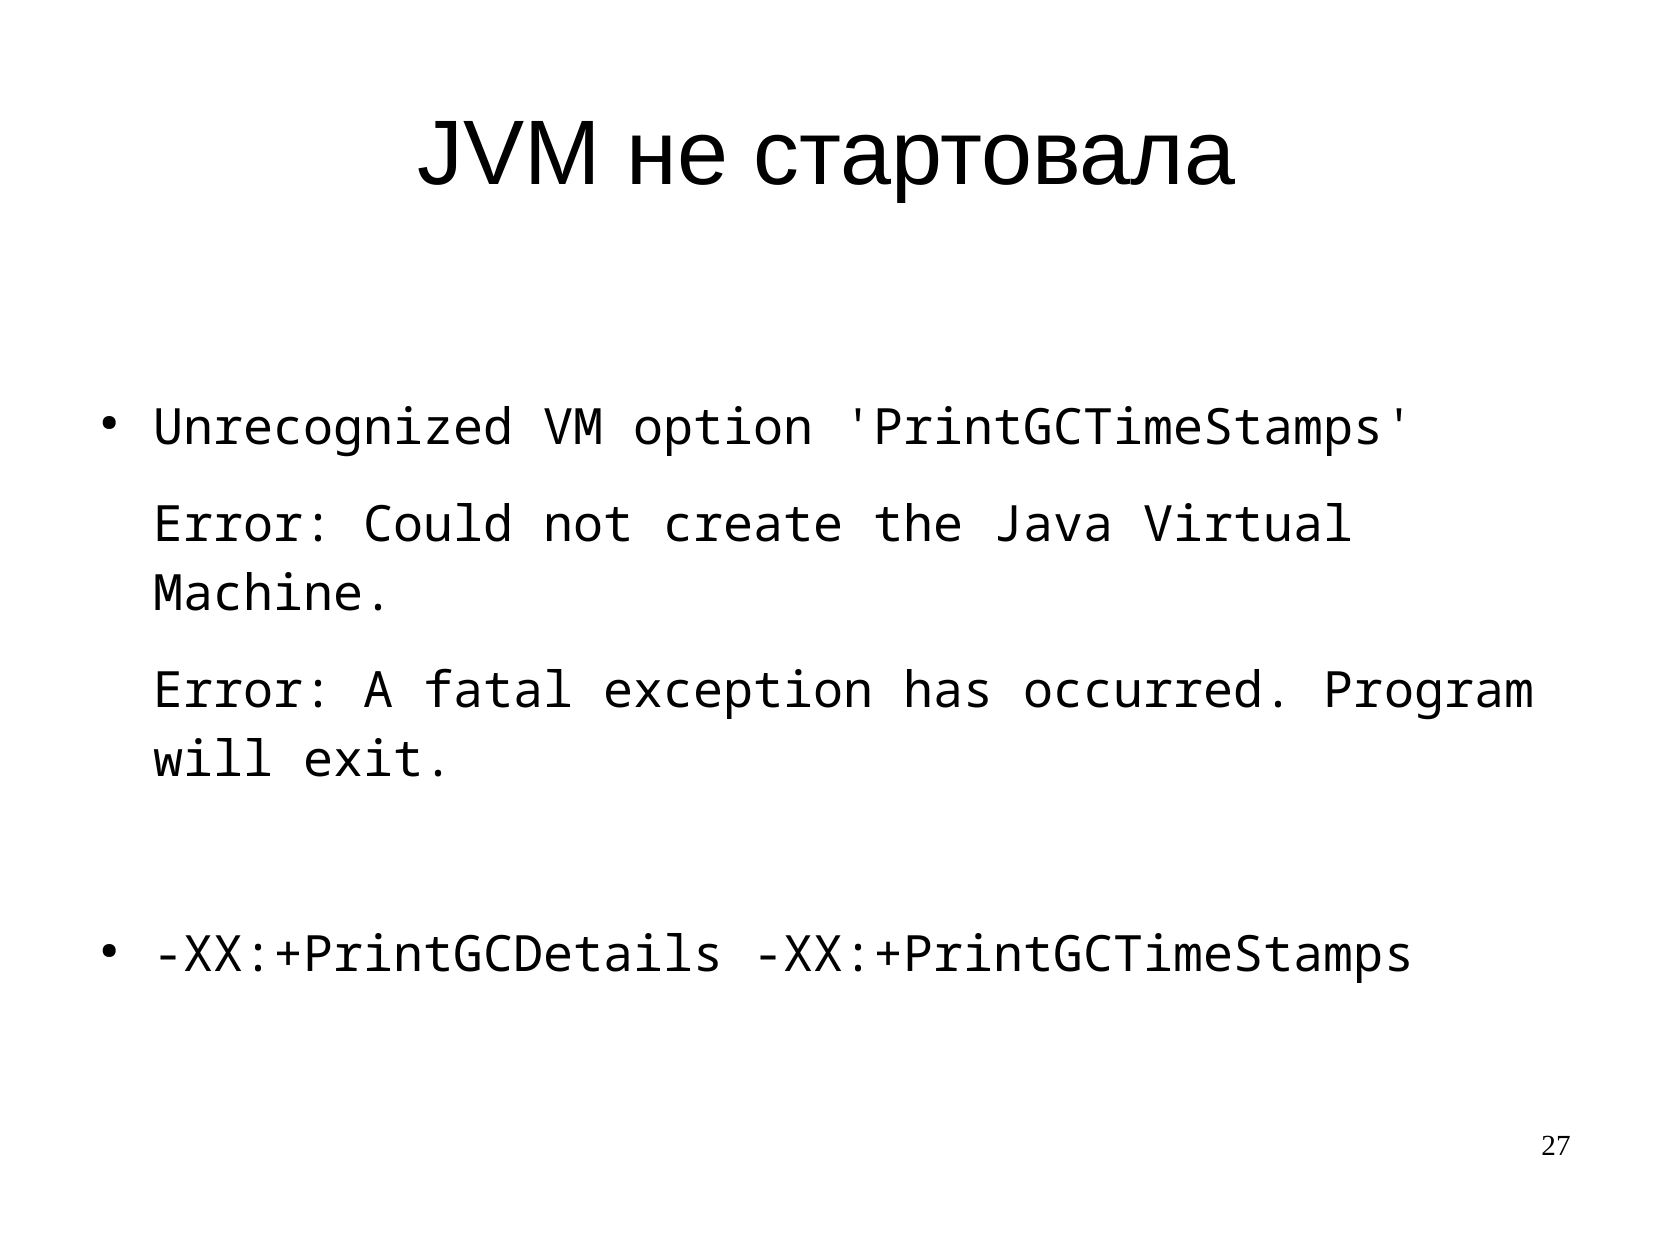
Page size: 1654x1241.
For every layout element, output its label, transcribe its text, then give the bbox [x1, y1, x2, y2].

title JVM не стартовала [82, 49, 1571, 257]
list Unrecognized VM option 'PrintGCTimeStamps' Error: Could not create the Java Virtual Machine. Error: A fatal exception has occurred. Program will exit. -XX:+PrintGCDetails -XX:+PrintGCTimeStamps [82, 390, 1571, 1110]
